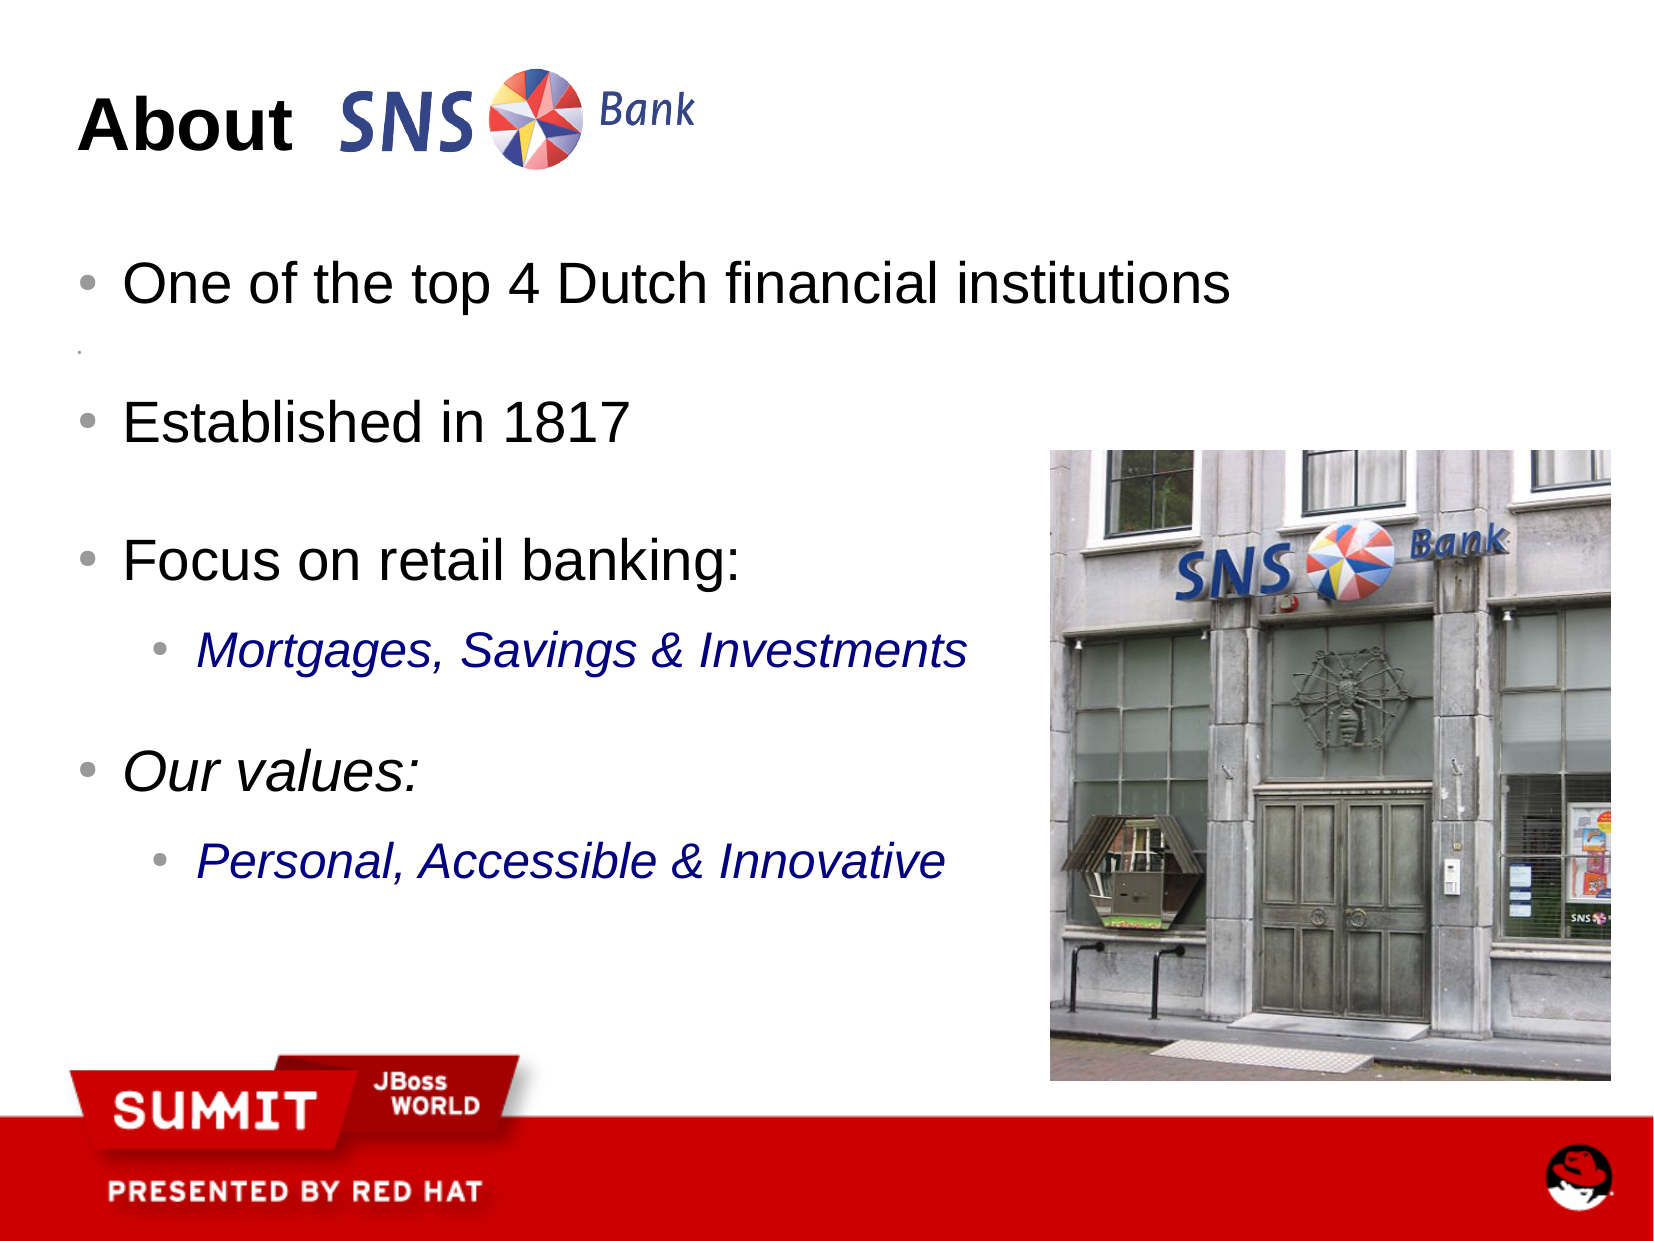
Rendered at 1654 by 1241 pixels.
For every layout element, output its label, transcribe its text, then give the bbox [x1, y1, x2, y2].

title About [76, 45, 1565, 204]
list One of the top 4 Dutch financial institutions Established in 1817 Focus on retail banking: Mortgages, Savings & Investments Our values: Personal, Accessible & Innovative [62, 251, 1563, 917]
picture [338, 62, 696, 176]
picture [0, 450, 1654, 1241]
